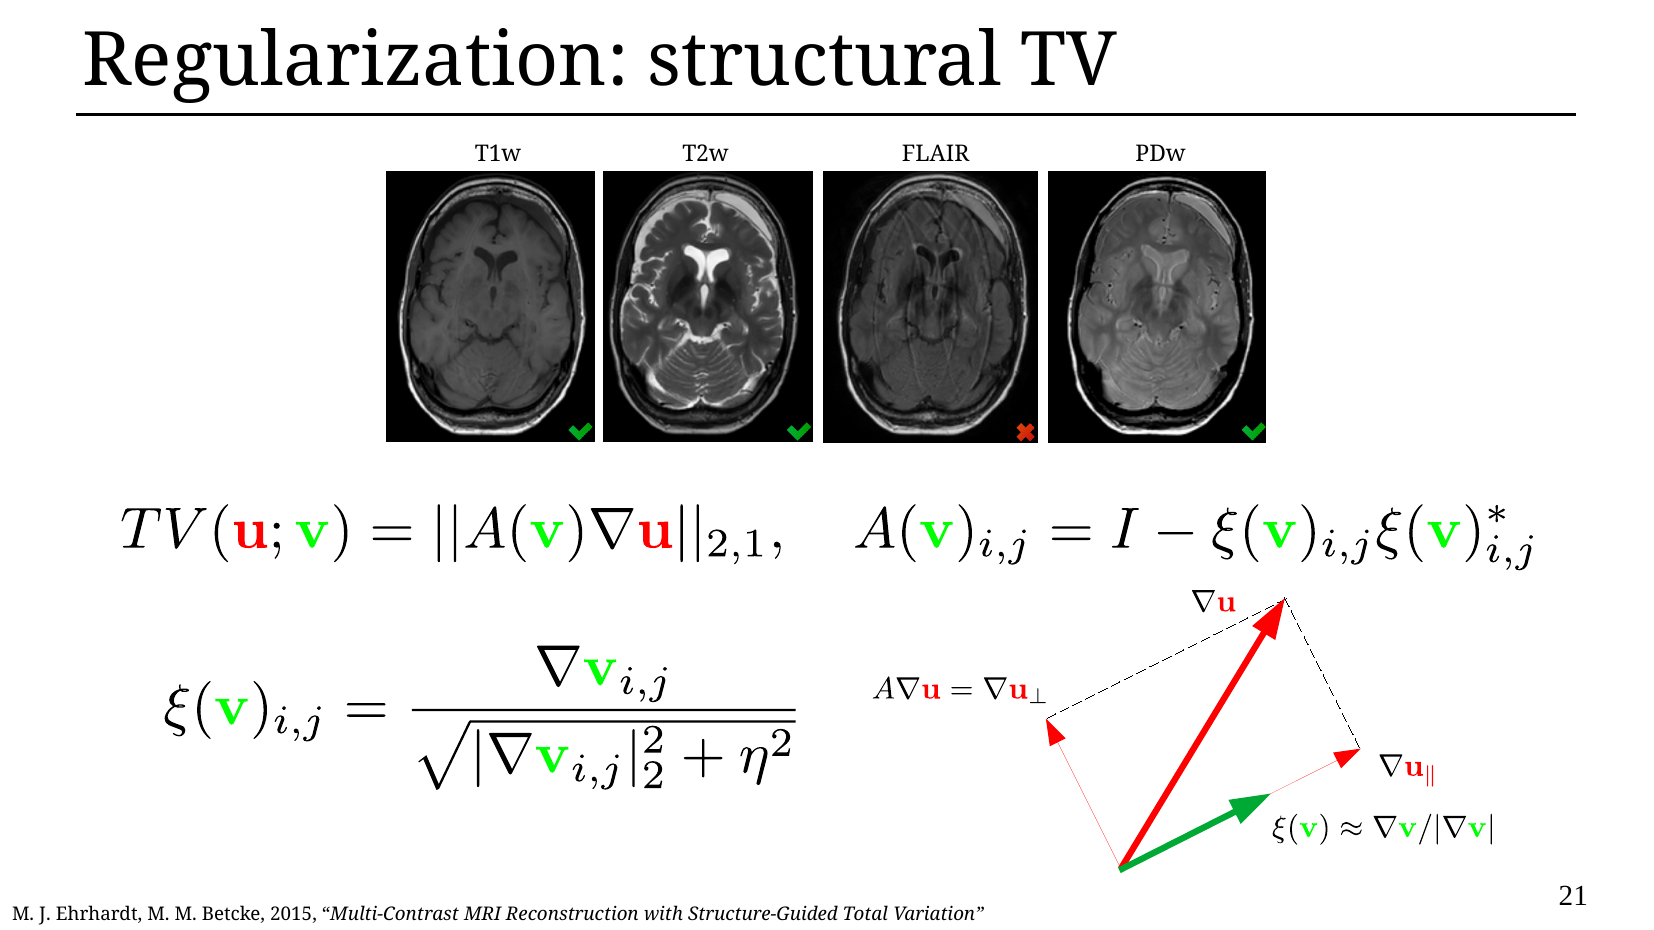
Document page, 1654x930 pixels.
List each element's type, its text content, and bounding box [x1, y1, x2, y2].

picture [871, 676, 1046, 704]
title Regularization: structural TV [82, 7, 1571, 106]
text_box T1w [460, 130, 537, 174]
picture [1271, 813, 1492, 845]
picture [823, 171, 1038, 443]
picture [117, 502, 1536, 573]
picture [1048, 171, 1266, 443]
picture [386, 171, 595, 442]
text_box FLAIR [887, 130, 985, 174]
text_box PDw [1120, 130, 1201, 174]
picture [603, 171, 813, 442]
picture [1190, 590, 1236, 613]
text_box T2w [667, 130, 744, 174]
picture [161, 643, 798, 793]
text_box M. J. Ehrhardt, M. M. Betcke, 2015, “Multi-Contrast MRI Reconstruction with Structure-Guided Total Variation” [0, 892, 1333, 930]
picture [1377, 754, 1434, 787]
